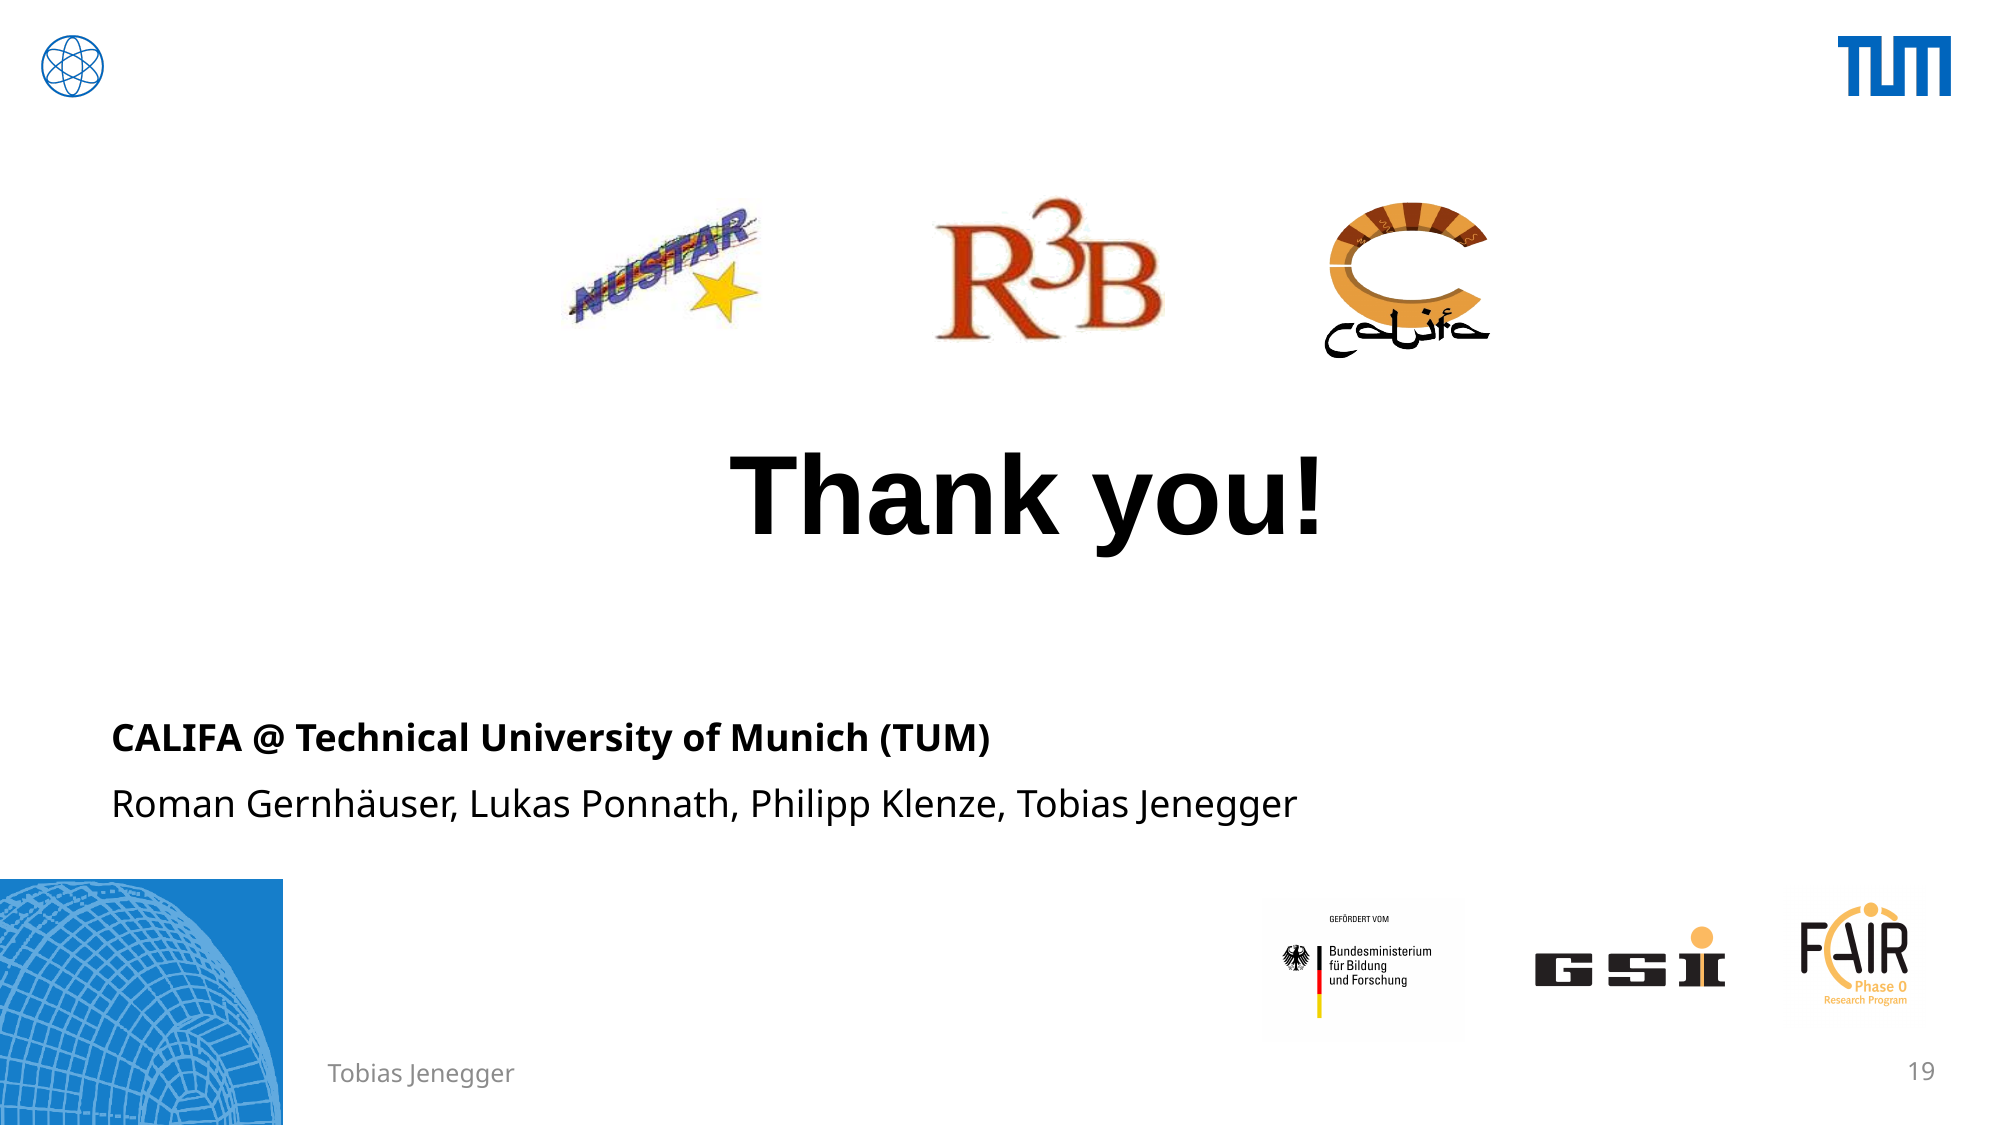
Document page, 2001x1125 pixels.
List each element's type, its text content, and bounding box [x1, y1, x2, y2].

picture [36, 30, 108, 101]
picture [1783, 885, 1926, 1028]
slide_number <number> [1500, 1042, 1951, 1103]
picture [1322, 198, 1495, 362]
picture [1838, 36, 1951, 96]
text_box Thank you! [714, 425, 1412, 566]
slide_number Tobias Jenegger [312, 1042, 588, 1103]
picture [0, 879, 283, 1125]
picture [1489, 915, 1772, 1009]
picture [1262, 898, 1465, 1042]
picture [932, 194, 1165, 343]
picture [561, 198, 775, 350]
list CALIFA @ Technical University of Munich (TUM) Roman Gernhäuser, Lukas Ponnath, Philipp Klenze, Tobias Jenegger [96, 113, 1910, 990]
